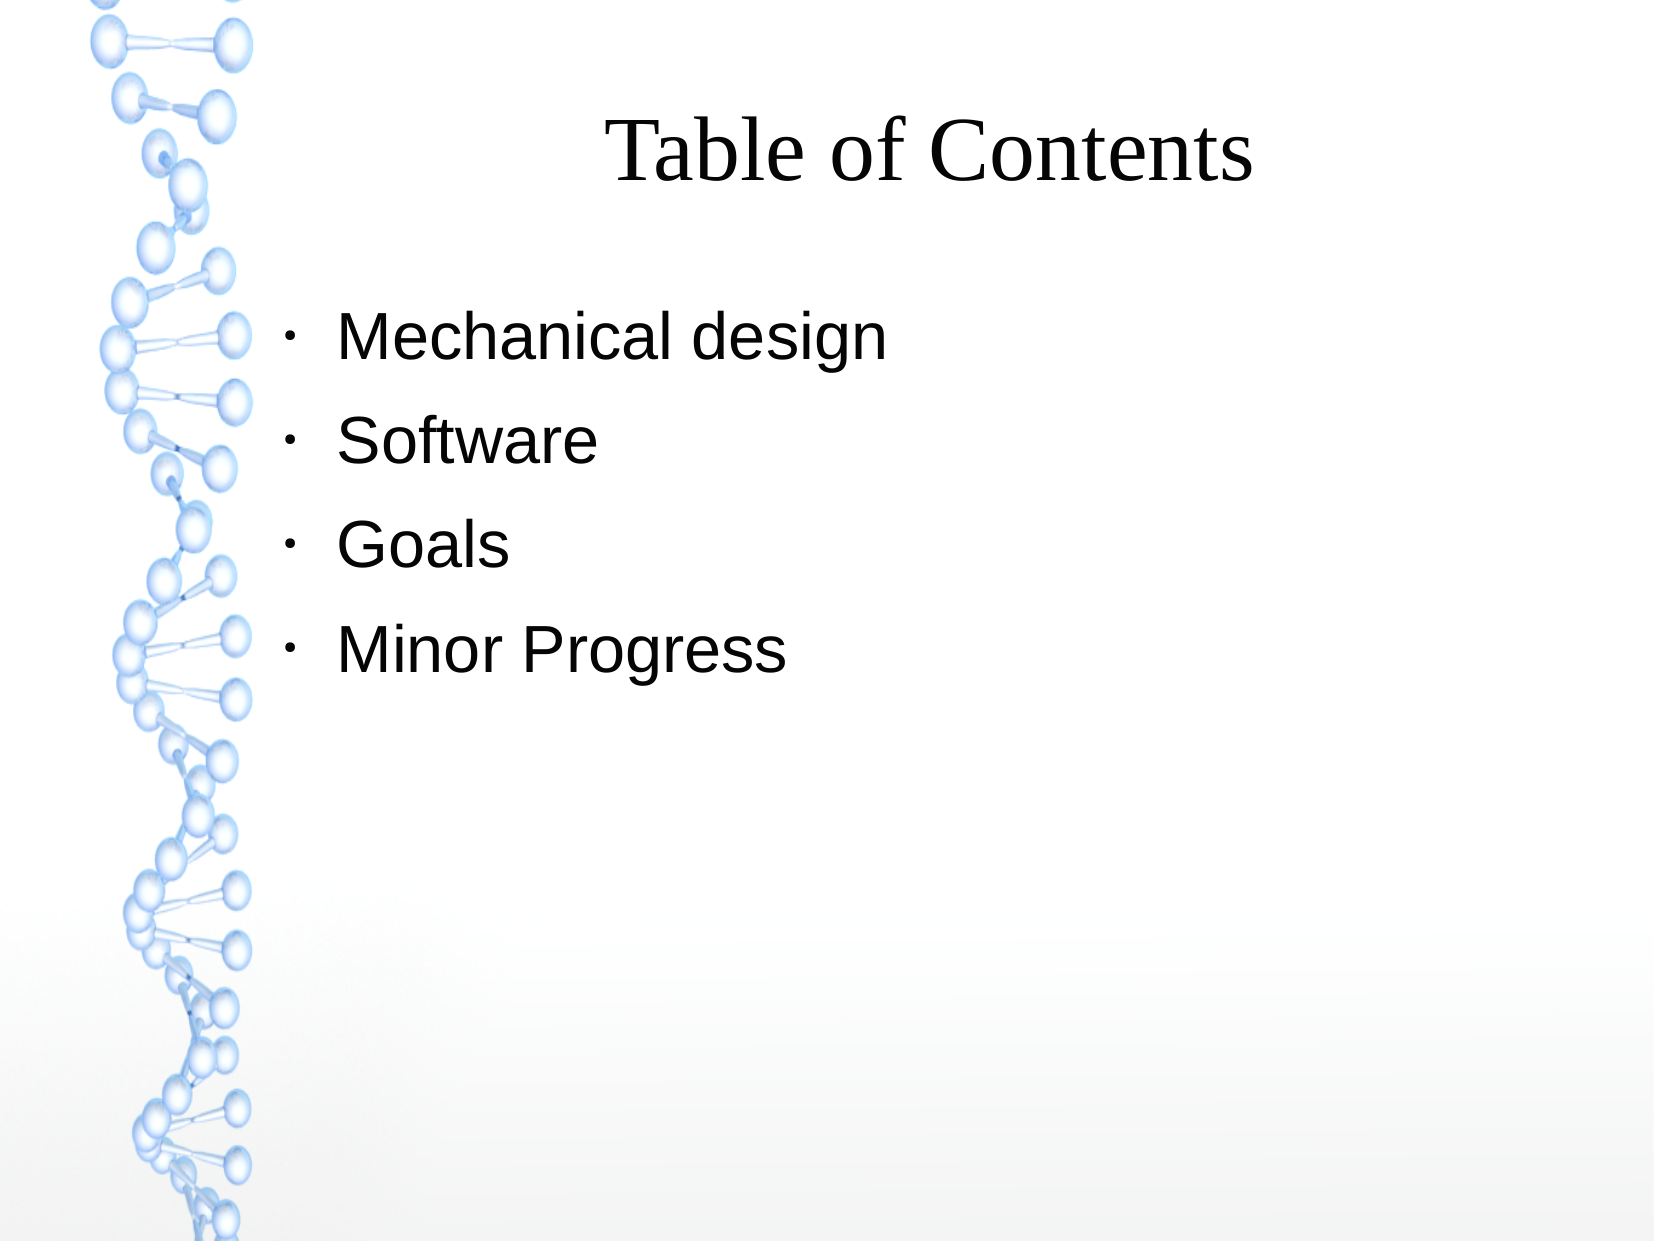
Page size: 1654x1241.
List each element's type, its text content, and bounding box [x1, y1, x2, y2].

title Table of Contents [265, 47, 1595, 252]
picture [0, 0, 1654, 1241]
list Mechanical design Software Goals Minor Progress [265, 299, 1595, 1019]
